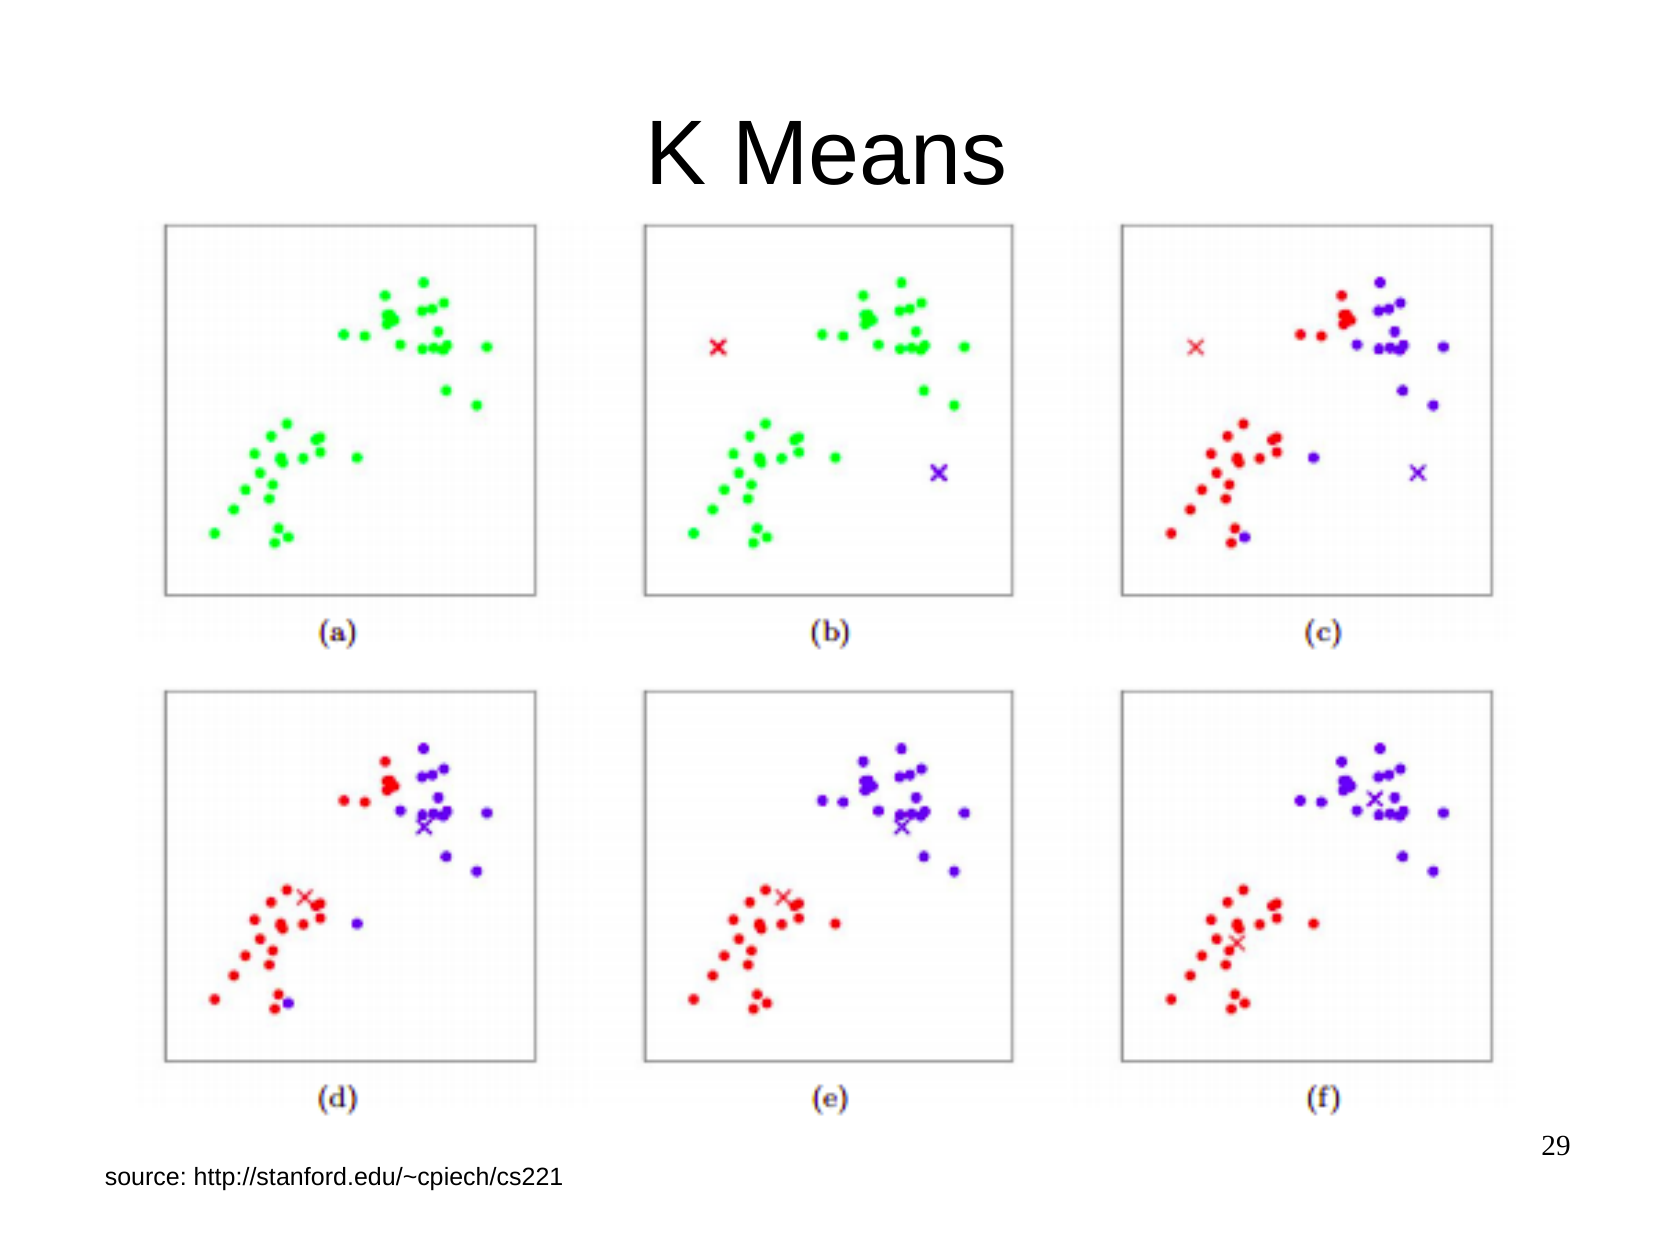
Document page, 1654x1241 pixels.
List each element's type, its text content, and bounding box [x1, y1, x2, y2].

title K Means [82, 49, 1571, 257]
picture [135, 206, 1516, 1138]
text_box source: http://stanford.edu/~cpiech/cs221 [90, 1155, 580, 1199]
